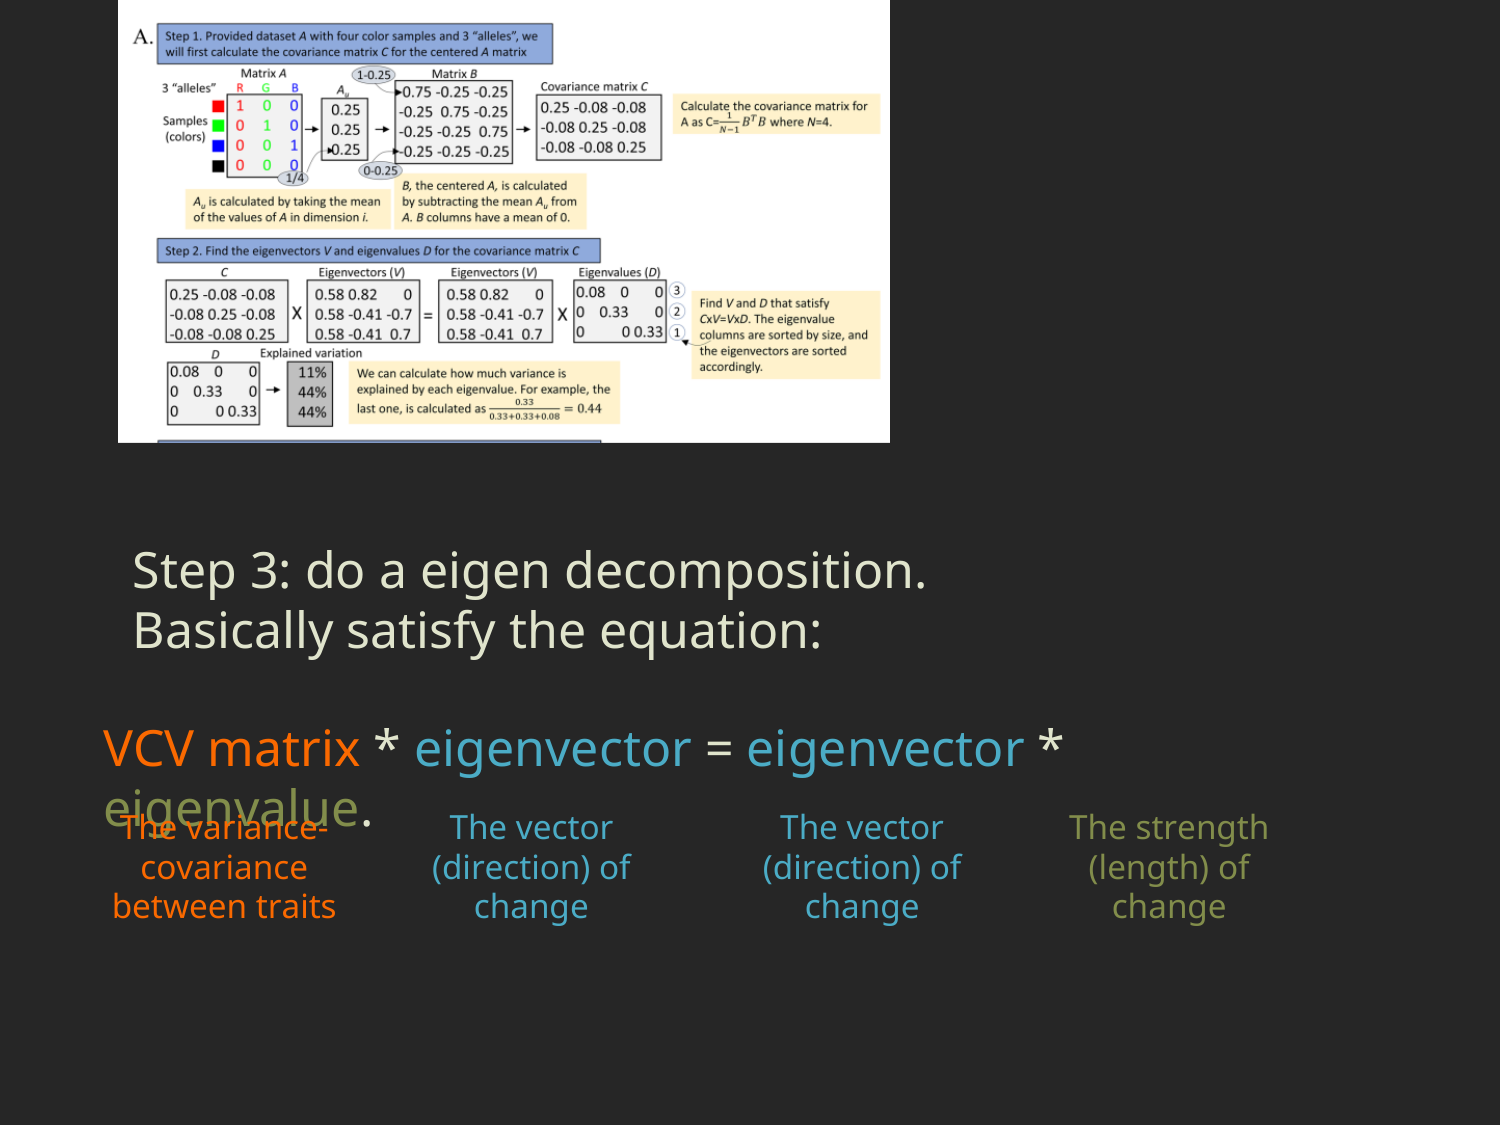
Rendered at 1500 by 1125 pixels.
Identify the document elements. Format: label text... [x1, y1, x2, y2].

text_box The strength (length) of change [1039, 798, 1300, 934]
text_box The vector (direction) of change [401, 798, 662, 934]
text_box [88, 784, 945, 1125]
text_box The vector (direction) of change [732, 798, 993, 934]
picture [118, 0, 890, 442]
text_box [88, 442, 945, 708]
text_box Step 3: do a eigen decomposition. Basically satisfy the equation: [118, 531, 945, 674]
text_box The variance-covariance between traits [94, 798, 355, 934]
text_box VCV matrix * eigenvector = eigenvector * eigenvalue. [88, 708, 1322, 784]
